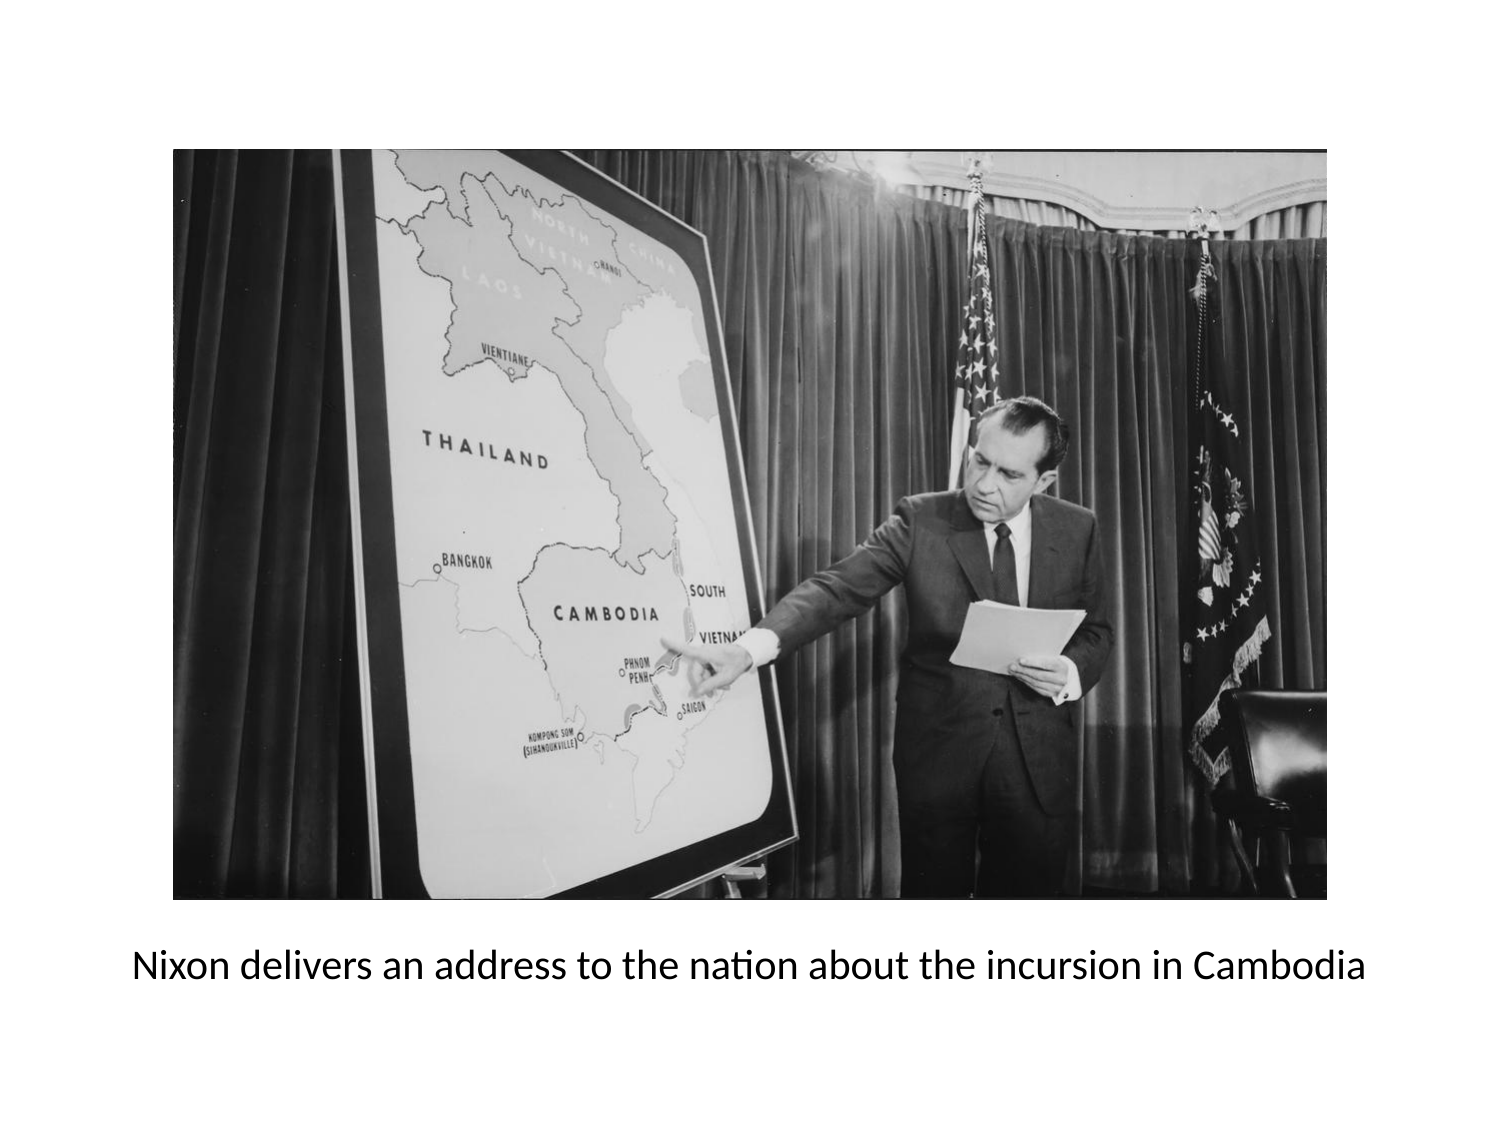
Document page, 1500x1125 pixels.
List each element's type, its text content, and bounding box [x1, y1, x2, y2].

picture [173, 149, 1327, 900]
text_box Nixon delivers an address to the nation about the incursion in Cambodia [117, 930, 1383, 996]
